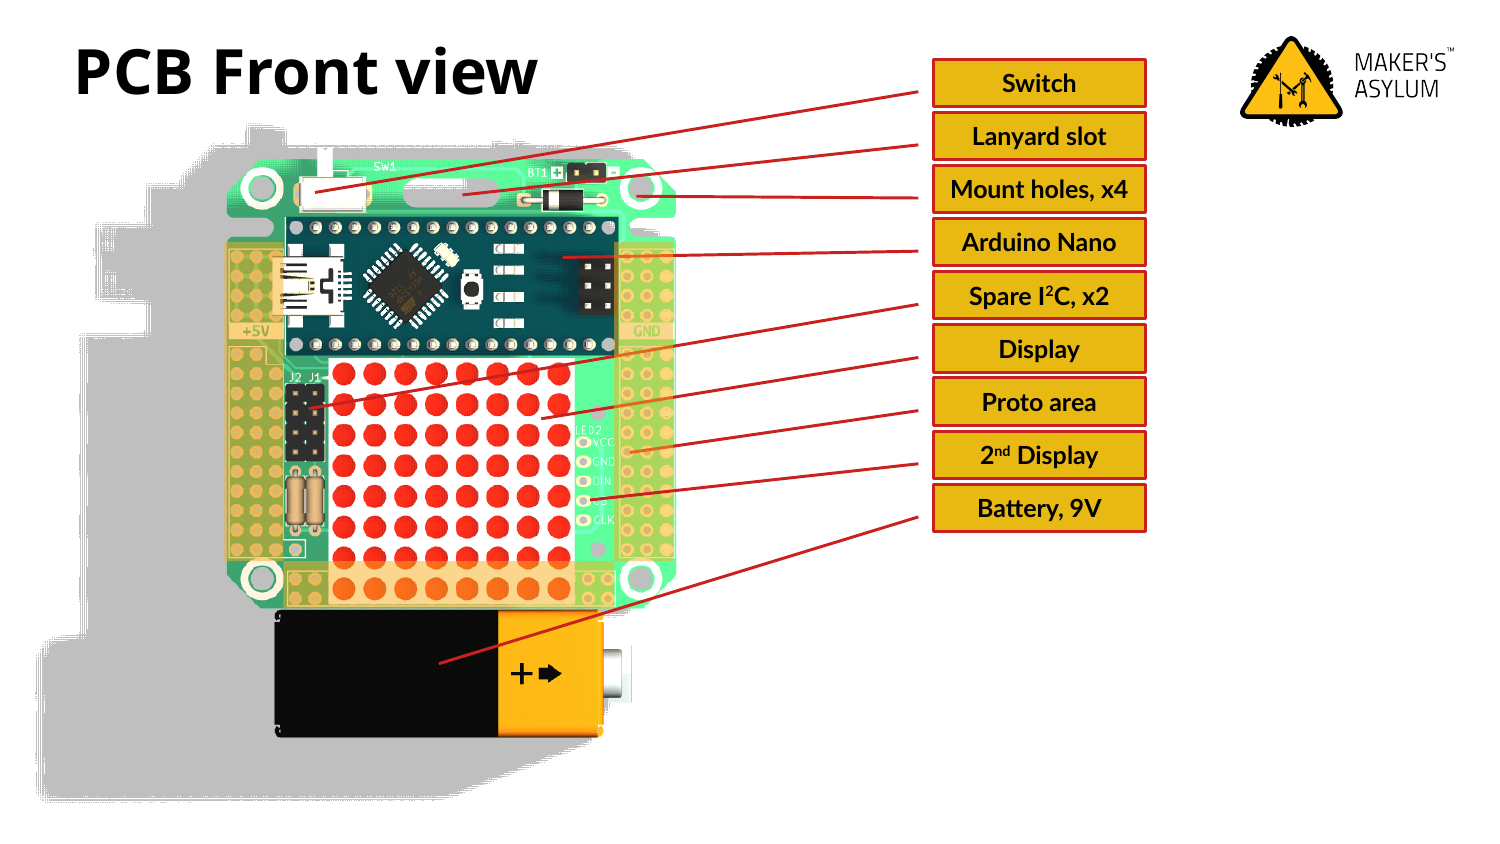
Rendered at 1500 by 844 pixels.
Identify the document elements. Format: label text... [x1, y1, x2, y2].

picture [674, 345, 683, 397]
text_box 2nd Display [933, 431, 1146, 478]
text_box Battery, 9V [933, 484, 1146, 532]
text_box [224, 242, 674, 609]
picture [674, 396, 683, 445]
text_box Display [933, 325, 1146, 372]
text_box Mount holes, x4 [933, 165, 1146, 213]
text_box PCB Front view [714, 108, 822, 127]
picture [1240, 36, 1454, 128]
text_box Lanyard slot [933, 112, 1146, 160]
picture [674, 445, 683, 490]
picture [615, 490, 683, 609]
text_box PCB Front view [58, 11, 822, 127]
text_box Proto area [933, 378, 1146, 425]
picture [23, 116, 683, 815]
text_box [614, 242, 674, 497]
text_box Switch [933, 59, 1146, 106]
picture [674, 256, 683, 345]
text_box Arduino Nano [933, 219, 1146, 266]
text_box Spare I2C, x2 [933, 272, 1146, 319]
